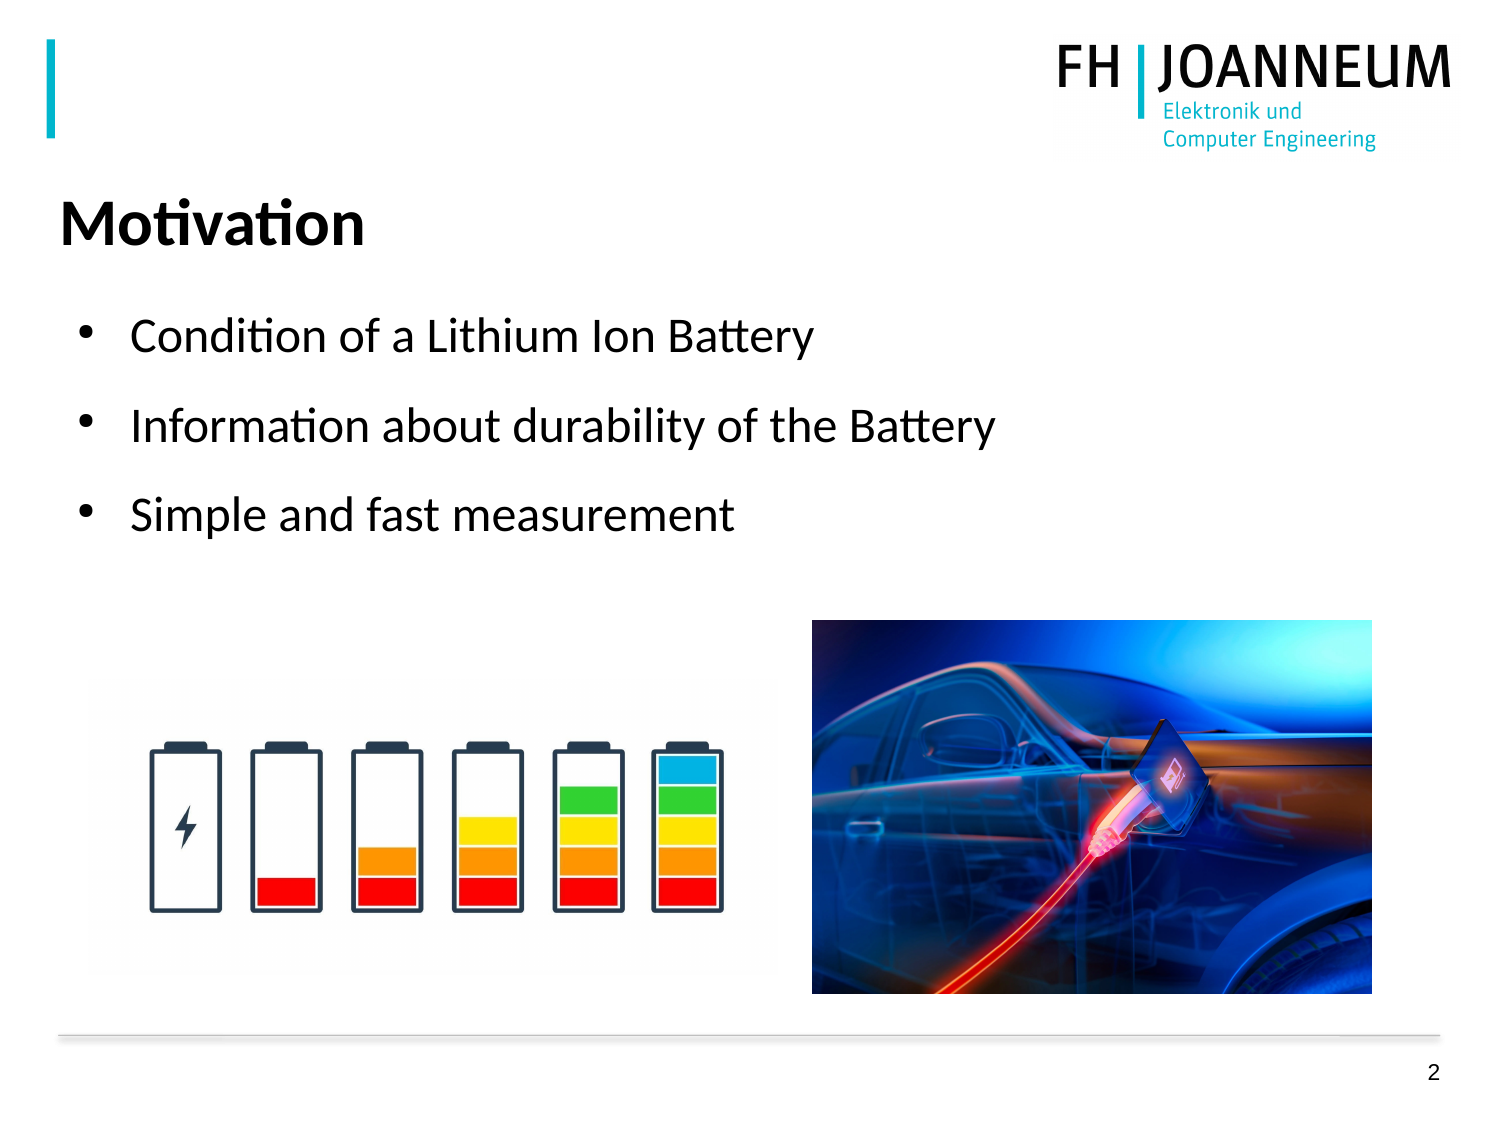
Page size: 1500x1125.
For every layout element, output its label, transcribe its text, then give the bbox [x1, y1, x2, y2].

title Motivation [44, 178, 1456, 266]
picture [812, 620, 1372, 994]
list Condition of a Lithium Ion Battery Information about durability of the Battery Simple and fast measurement [44, 295, 1456, 1000]
picture [88, 679, 778, 975]
picture [52, 37, 57, 140]
picture [1053, 34, 1461, 162]
